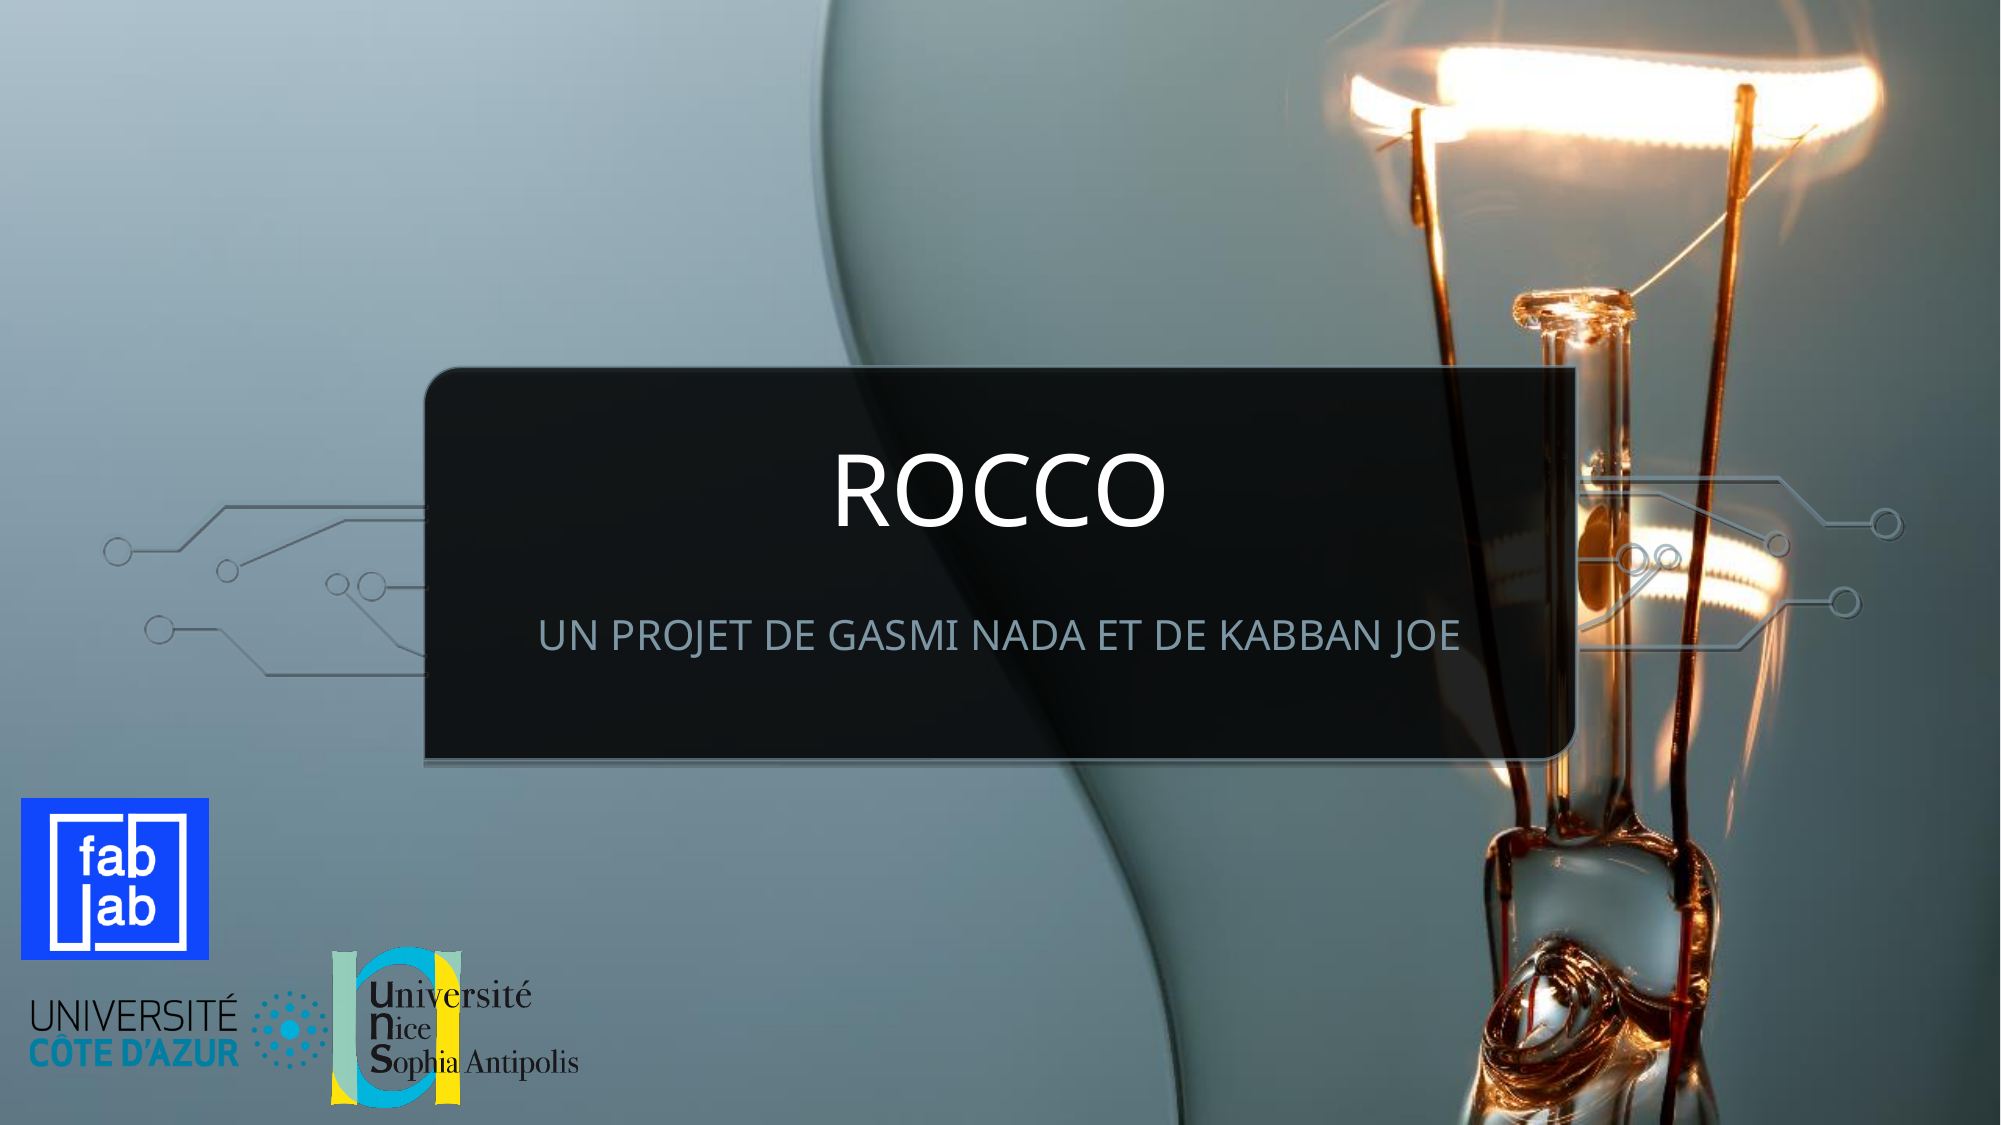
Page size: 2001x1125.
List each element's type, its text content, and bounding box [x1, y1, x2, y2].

text_box [99, 366, 1901, 760]
subtitle Un projet de Gasmi nada et de kabban joe [437, 590, 1563, 748]
title Rocco [437, 381, 1563, 590]
picture [0, 0, 2000, 1125]
